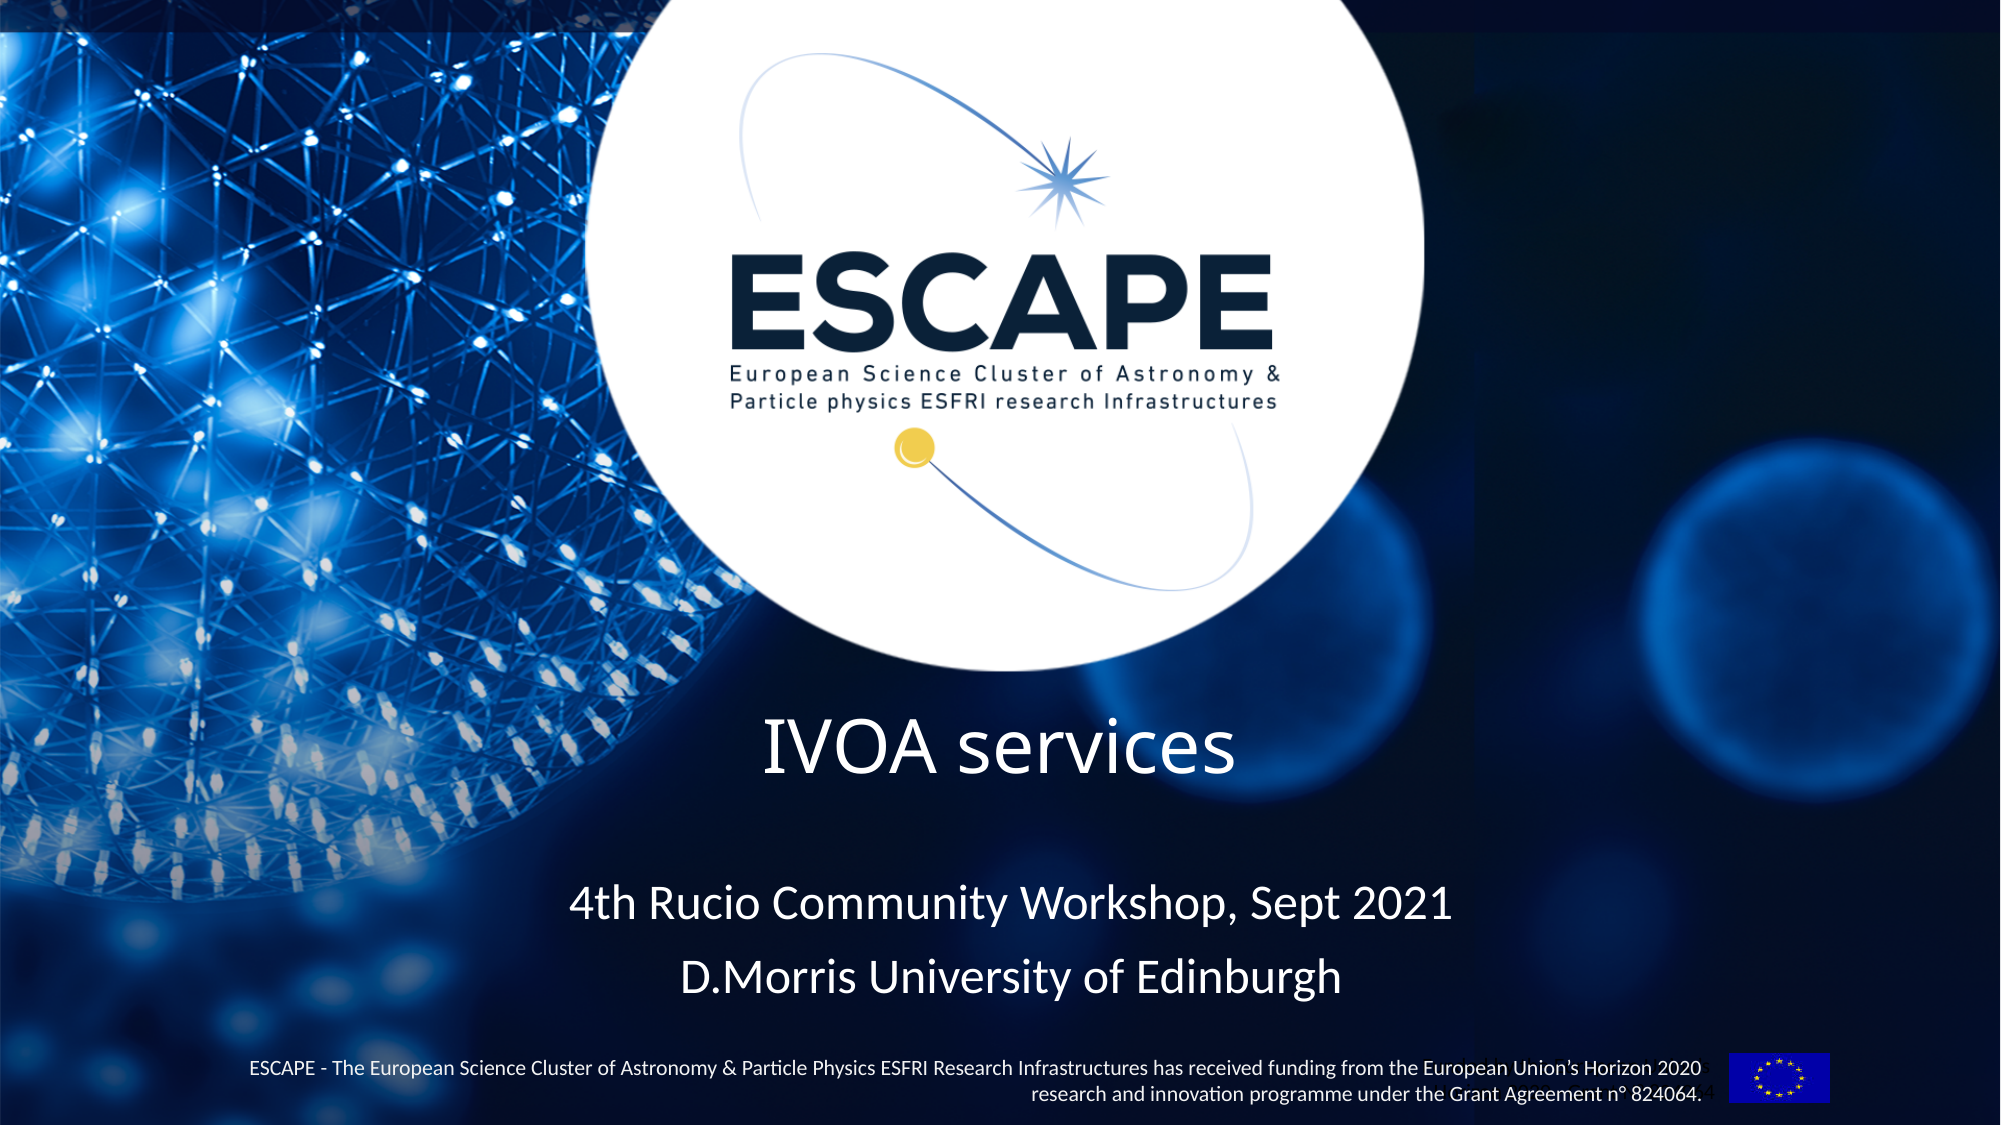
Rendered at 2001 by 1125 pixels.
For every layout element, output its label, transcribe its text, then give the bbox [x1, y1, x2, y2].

title IVOA services [357, 679, 1642, 797]
subtitle 4th Rucio Community Workshop, Sept 2021 D.Morris University of Edinburgh [448, 868, 1574, 1029]
picture [0, 0, 2001, 1125]
